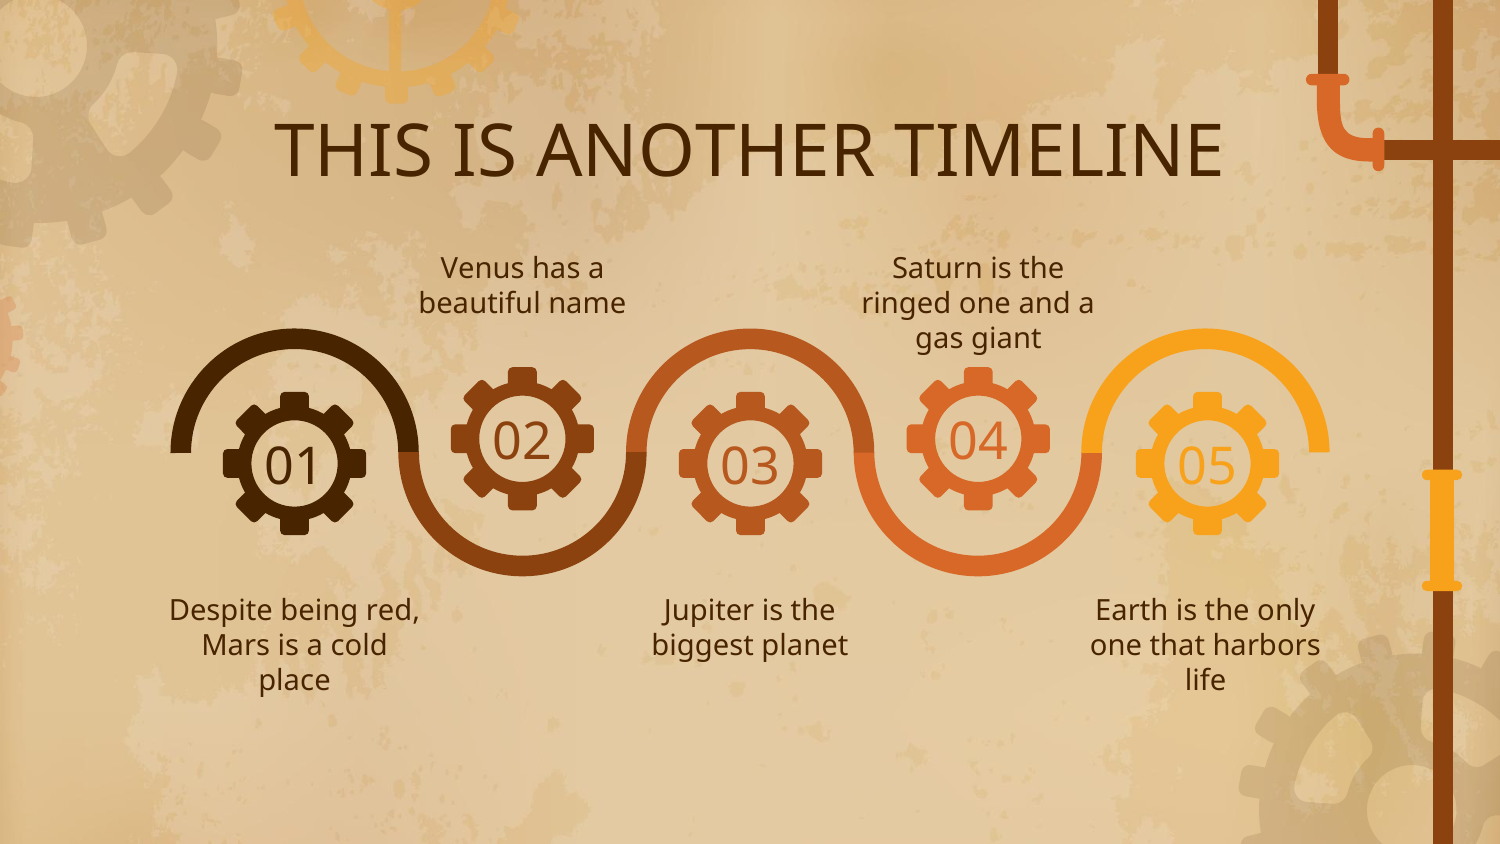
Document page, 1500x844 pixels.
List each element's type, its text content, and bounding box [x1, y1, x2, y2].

text_box Despite being red, Mars is a cold place [150, 576, 439, 671]
text_box 01 [222, 391, 367, 536]
text_box Earth is the only one that harbors life [1061, 576, 1350, 671]
text_box [170, 328, 1330, 577]
text_box Jupiter is the biggest planet [605, 576, 895, 671]
text_box 04 [906, 367, 1050, 511]
title THIS IS ANOTHER TIMELINE [116, 88, 1384, 166]
text_box 02 [450, 367, 594, 511]
text_box 05 [1135, 391, 1280, 536]
text_box 03 [678, 391, 823, 536]
text_box Venus has a beautiful name [378, 234, 667, 329]
text_box Saturn is the ringed one and a gas giant [834, 234, 1123, 329]
